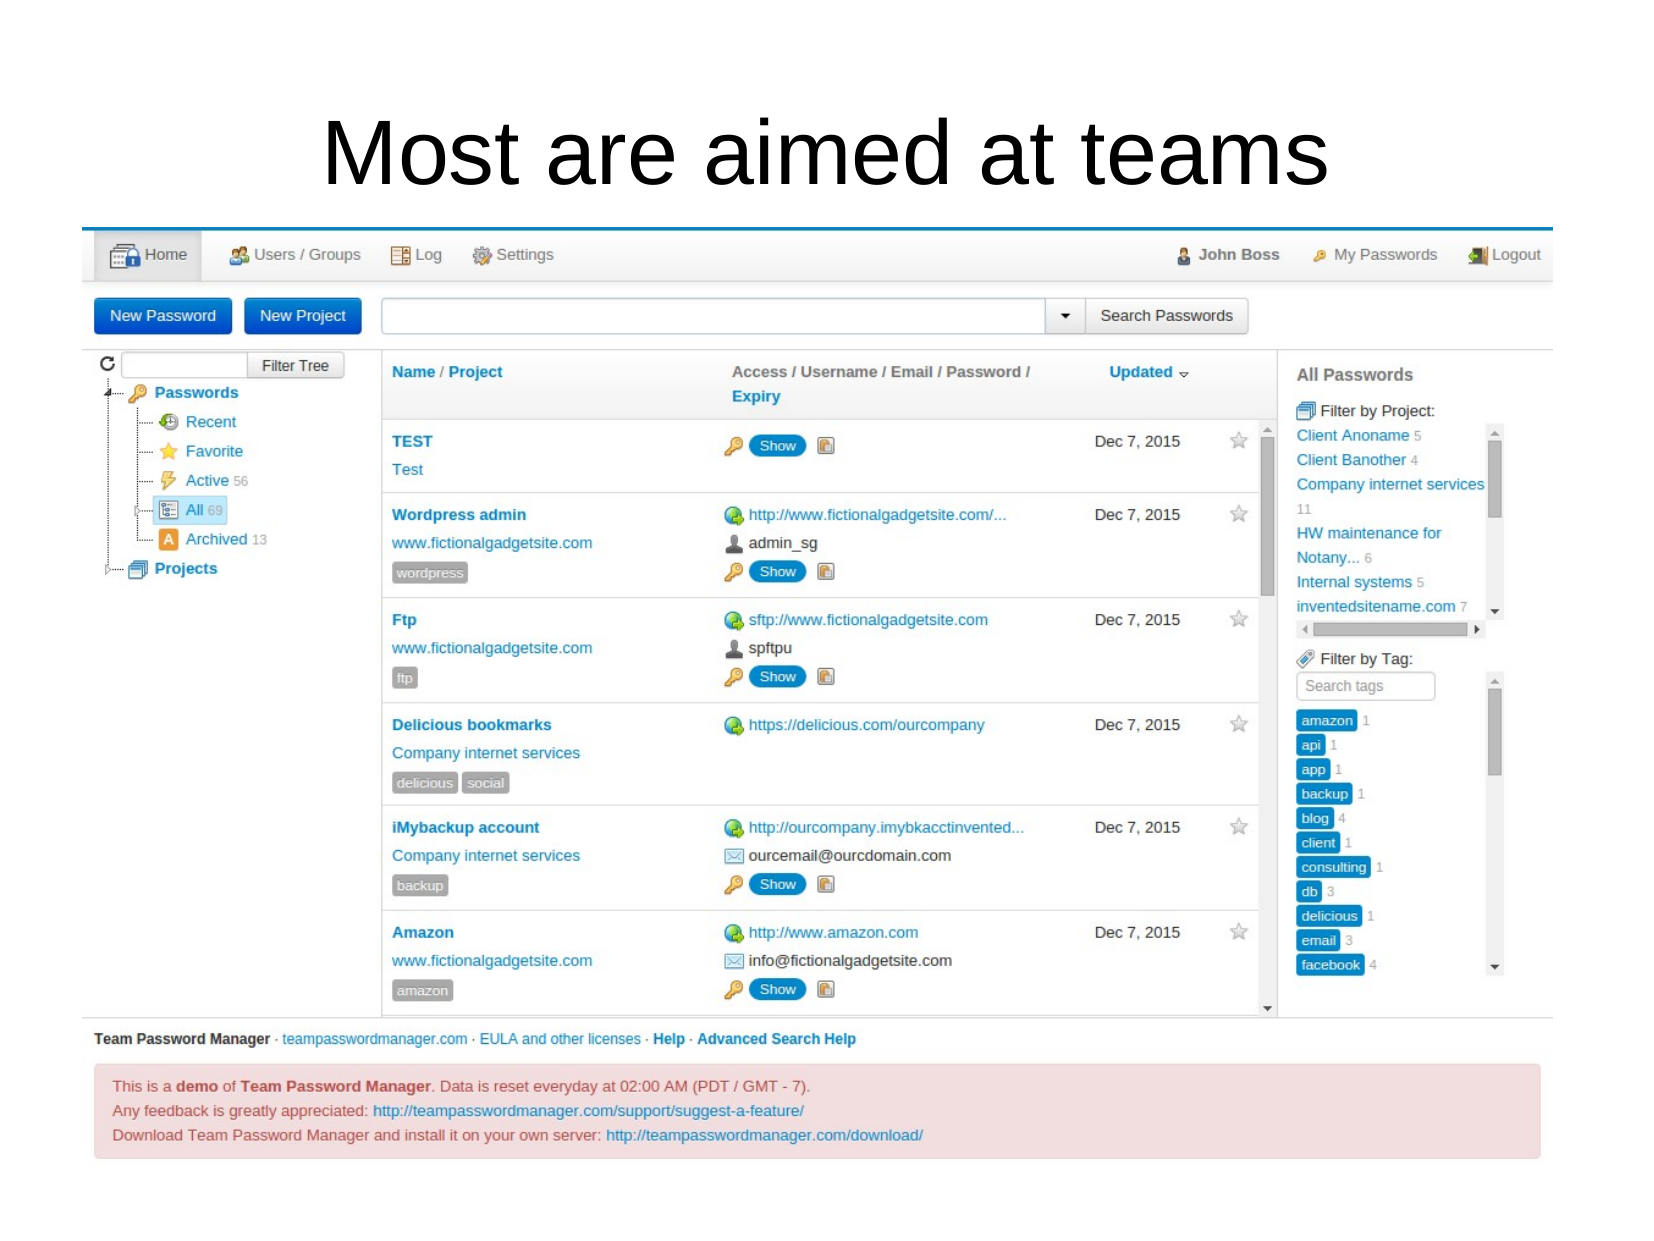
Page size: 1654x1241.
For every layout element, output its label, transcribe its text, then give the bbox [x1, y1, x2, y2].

title Most are aimed at teams [82, 49, 1571, 257]
picture [82, 230, 1553, 1171]
